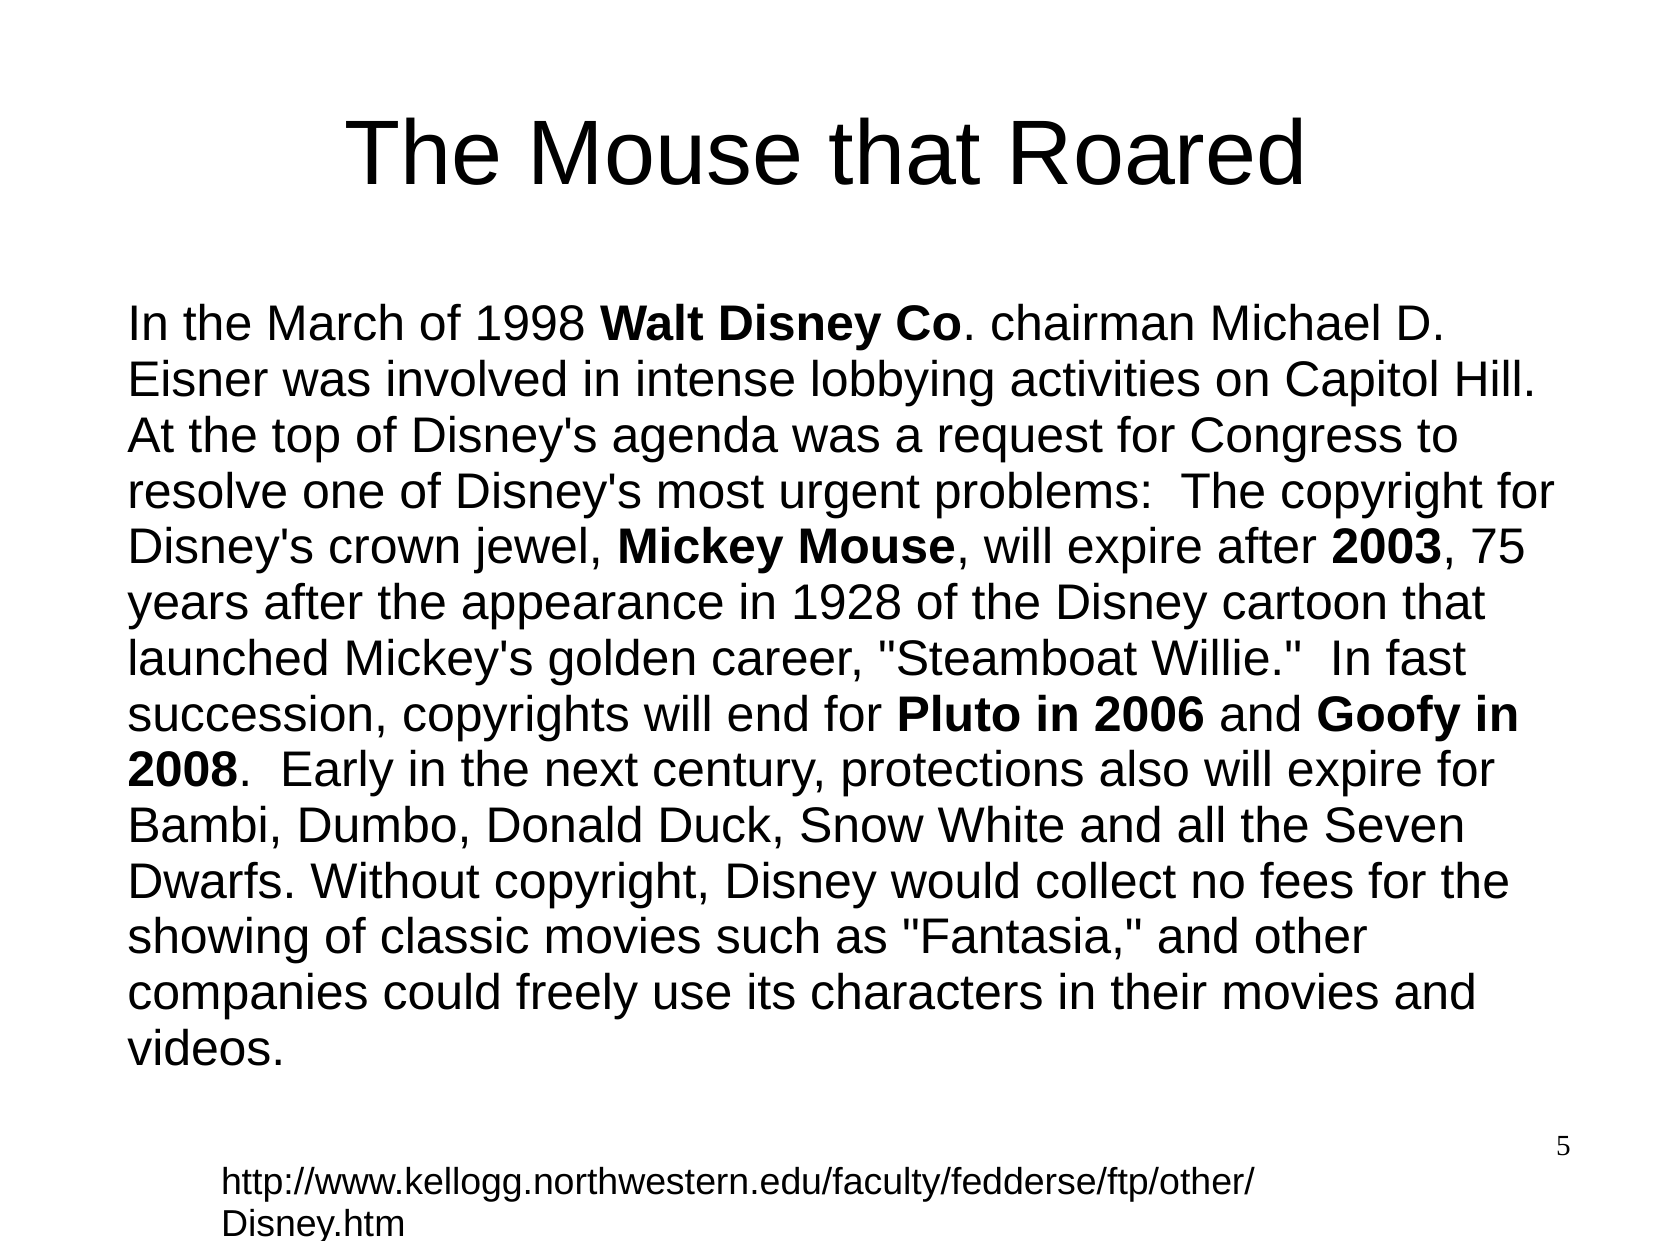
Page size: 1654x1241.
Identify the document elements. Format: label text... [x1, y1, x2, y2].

text_box http://www.kellogg.northwestern.edu/faculty/fedderse/ftp/other/Disney.htm [206, 1152, 1451, 1210]
title The Mouse that Roared [82, 49, 1571, 257]
text_box In the March of 1998 Walt Disney Co. chairman Michael D. Eisner was involved in intense lobbying activities on Capitol Hill. At the top of Disney's agenda was a request for Congress to resolve one of Disney's most urgent problems: The copyright for Disney's crown jewel, Mickey Mouse, will expire after 2003, 75 years after the appearance in 1928 of the Disney cartoon that launched Mickey's golden career, "Steamboat Willie." In fast succession, copyrights will end for Pluto in 2006 and Goofy in 2008. Early in the next century, protections also will expire for Bambi, Dumbo, Donald Duck, Snow White and all the Seven Dwarfs. Without copyright, Disney would collect no fees for the showing of classic movies such as "Fantasia," and other companies could freely use its characters in their movies and videos. [112, 288, 1576, 1090]
